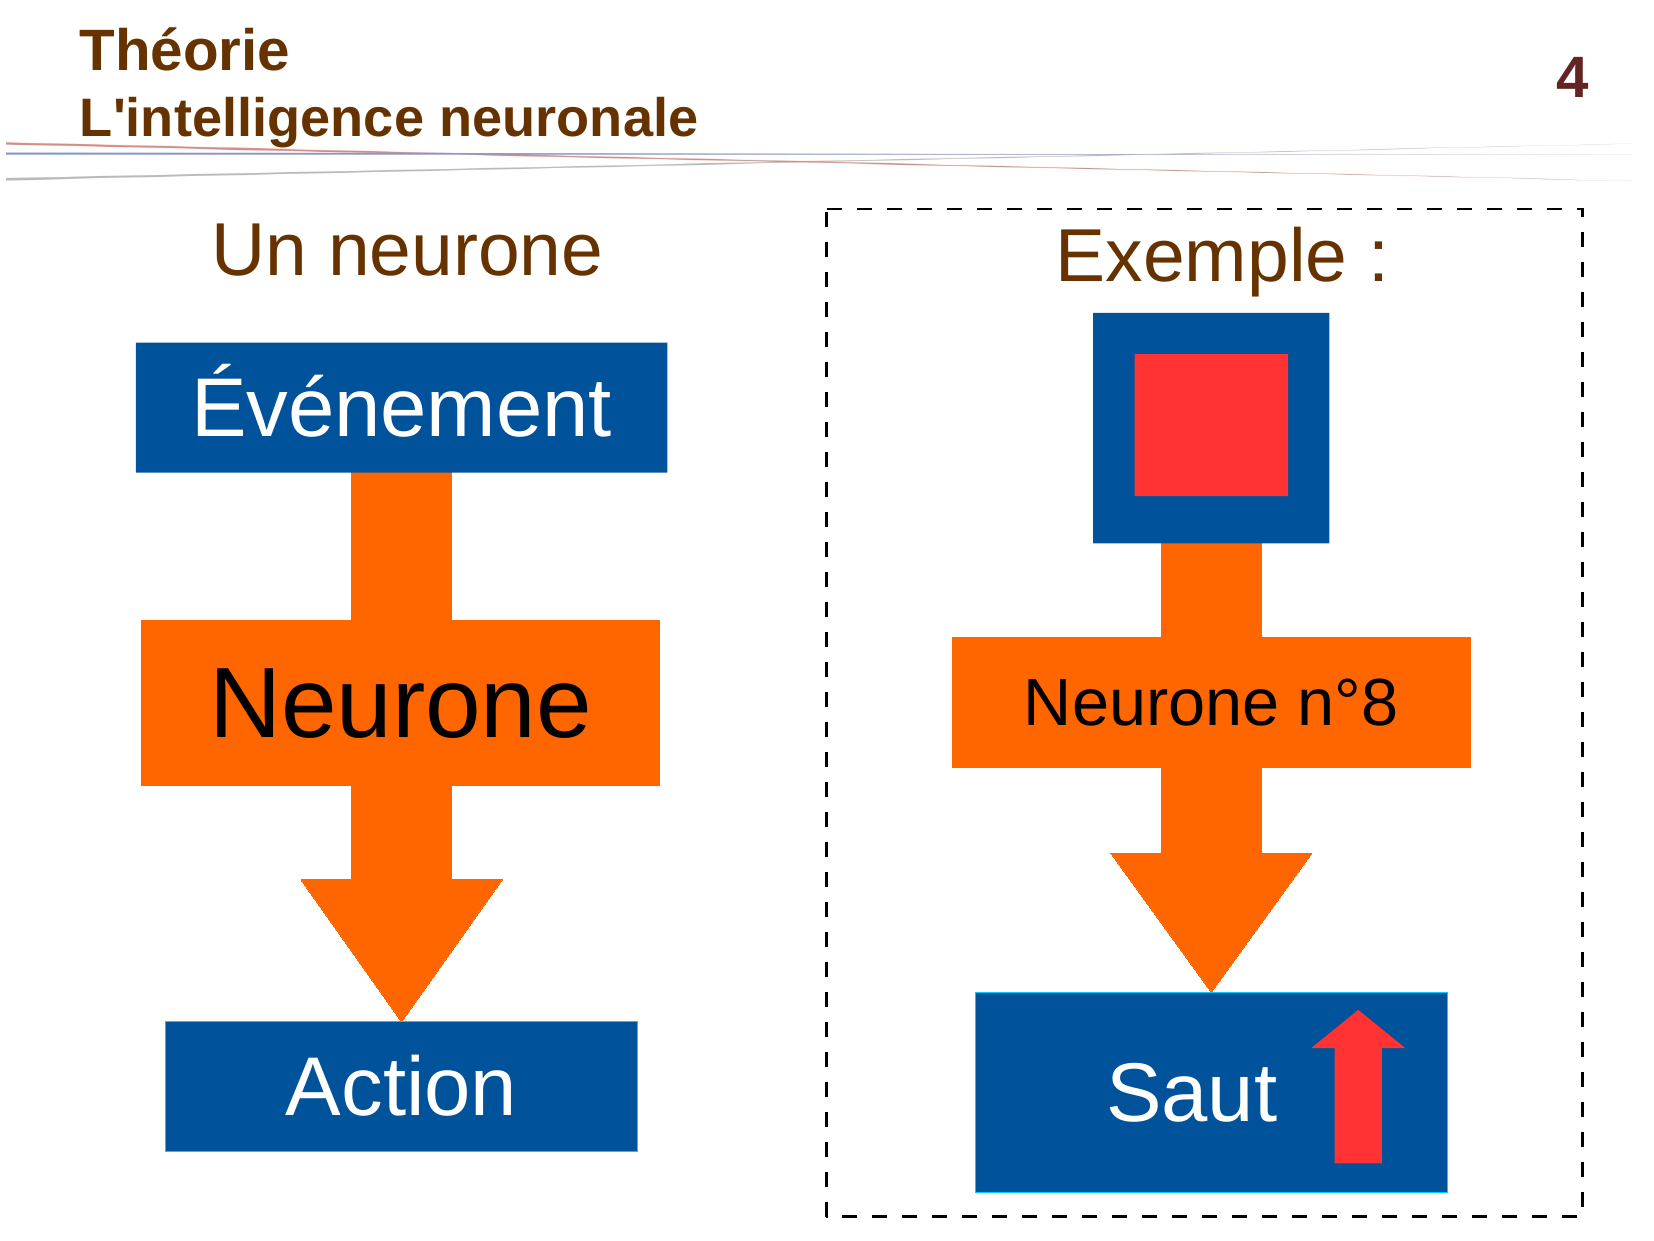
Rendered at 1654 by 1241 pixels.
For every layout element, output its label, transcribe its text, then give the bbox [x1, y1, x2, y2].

title Un neurone [94, 208, 721, 291]
text_box [351, 473, 452, 620]
text_box Neurone [141, 620, 660, 786]
picture [6, 133, 1632, 208]
text_box [826, 208, 1583, 1217]
title 4 [1507, 15, 1638, 134]
text_box Événement [135, 342, 668, 473]
text_box Action [165, 1021, 638, 1152]
title Théorie L'intelligence neuronale [0, 11, 780, 130]
text_box [301, 786, 503, 1021]
